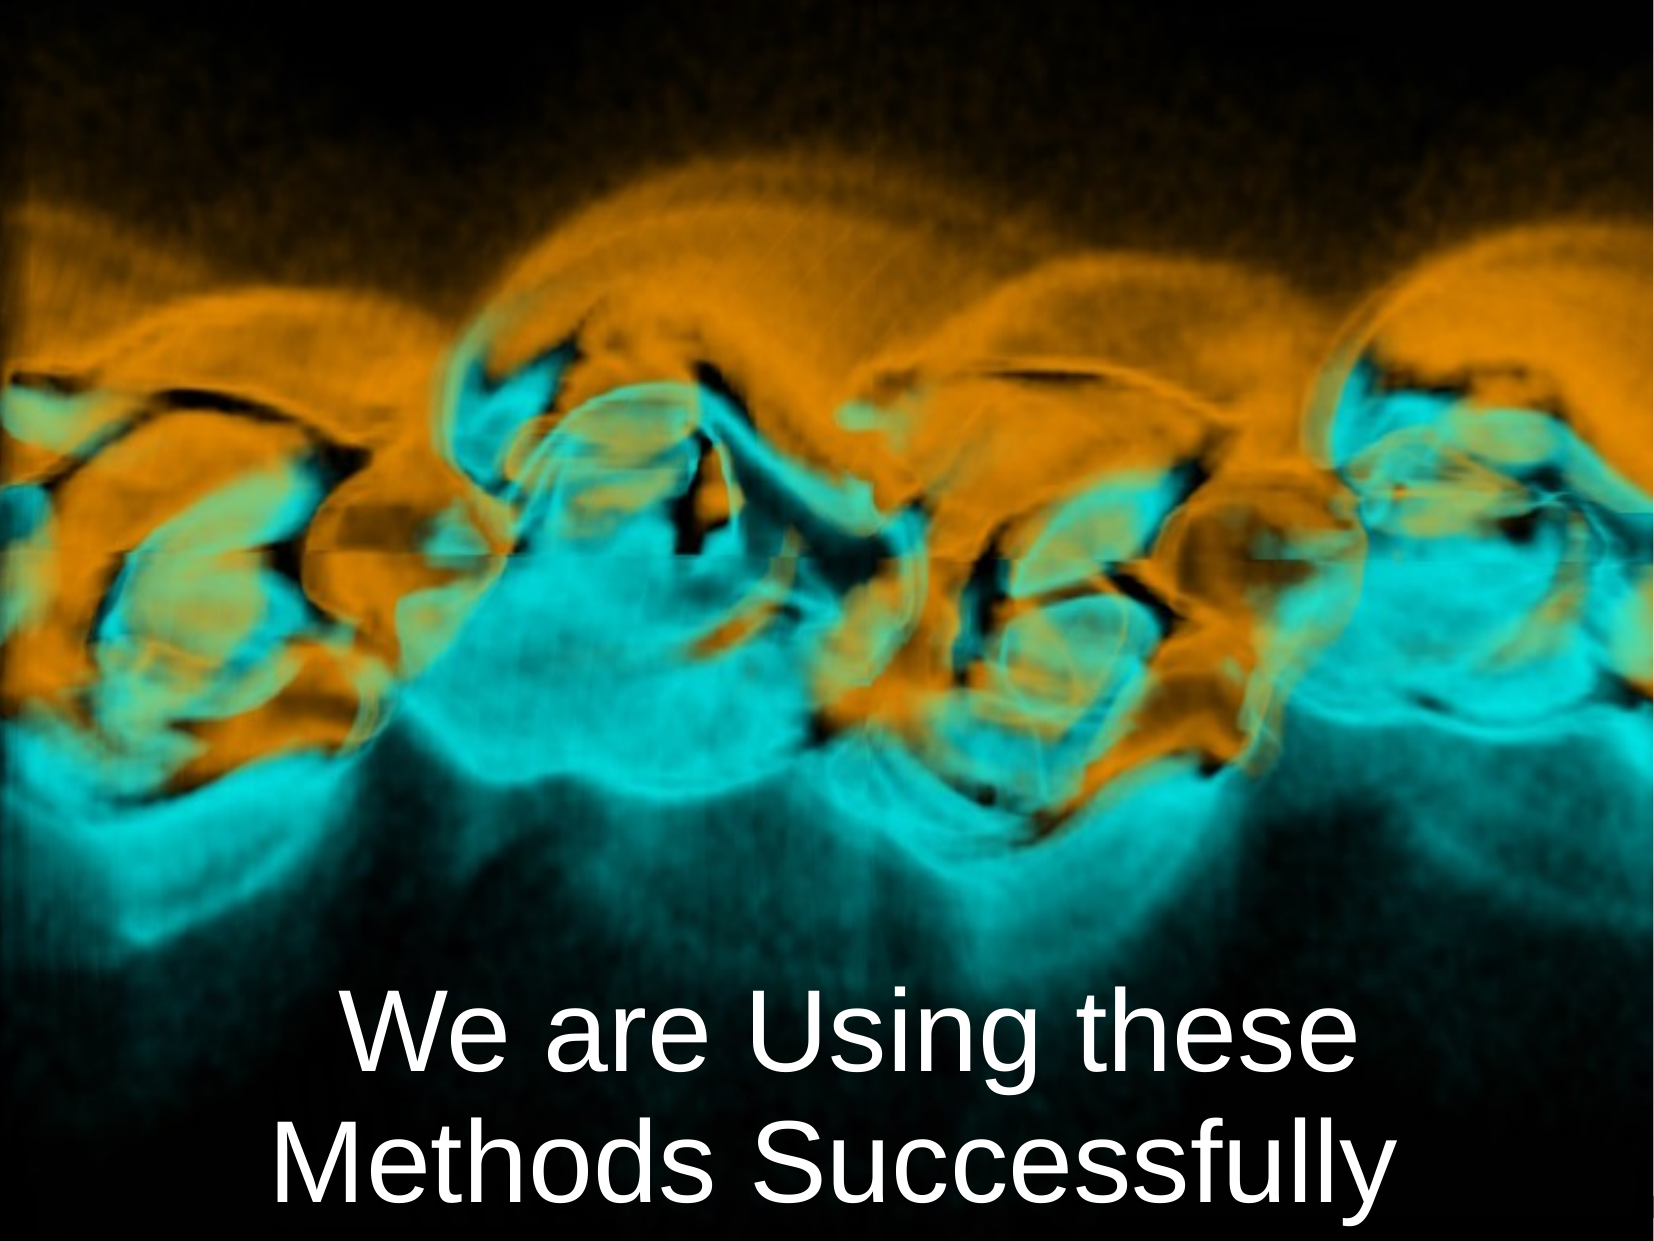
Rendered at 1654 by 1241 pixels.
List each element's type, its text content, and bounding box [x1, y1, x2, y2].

title We are Using these Methods Successfully [106, 952, 1595, 1241]
picture [0, 0, 1654, 1241]
